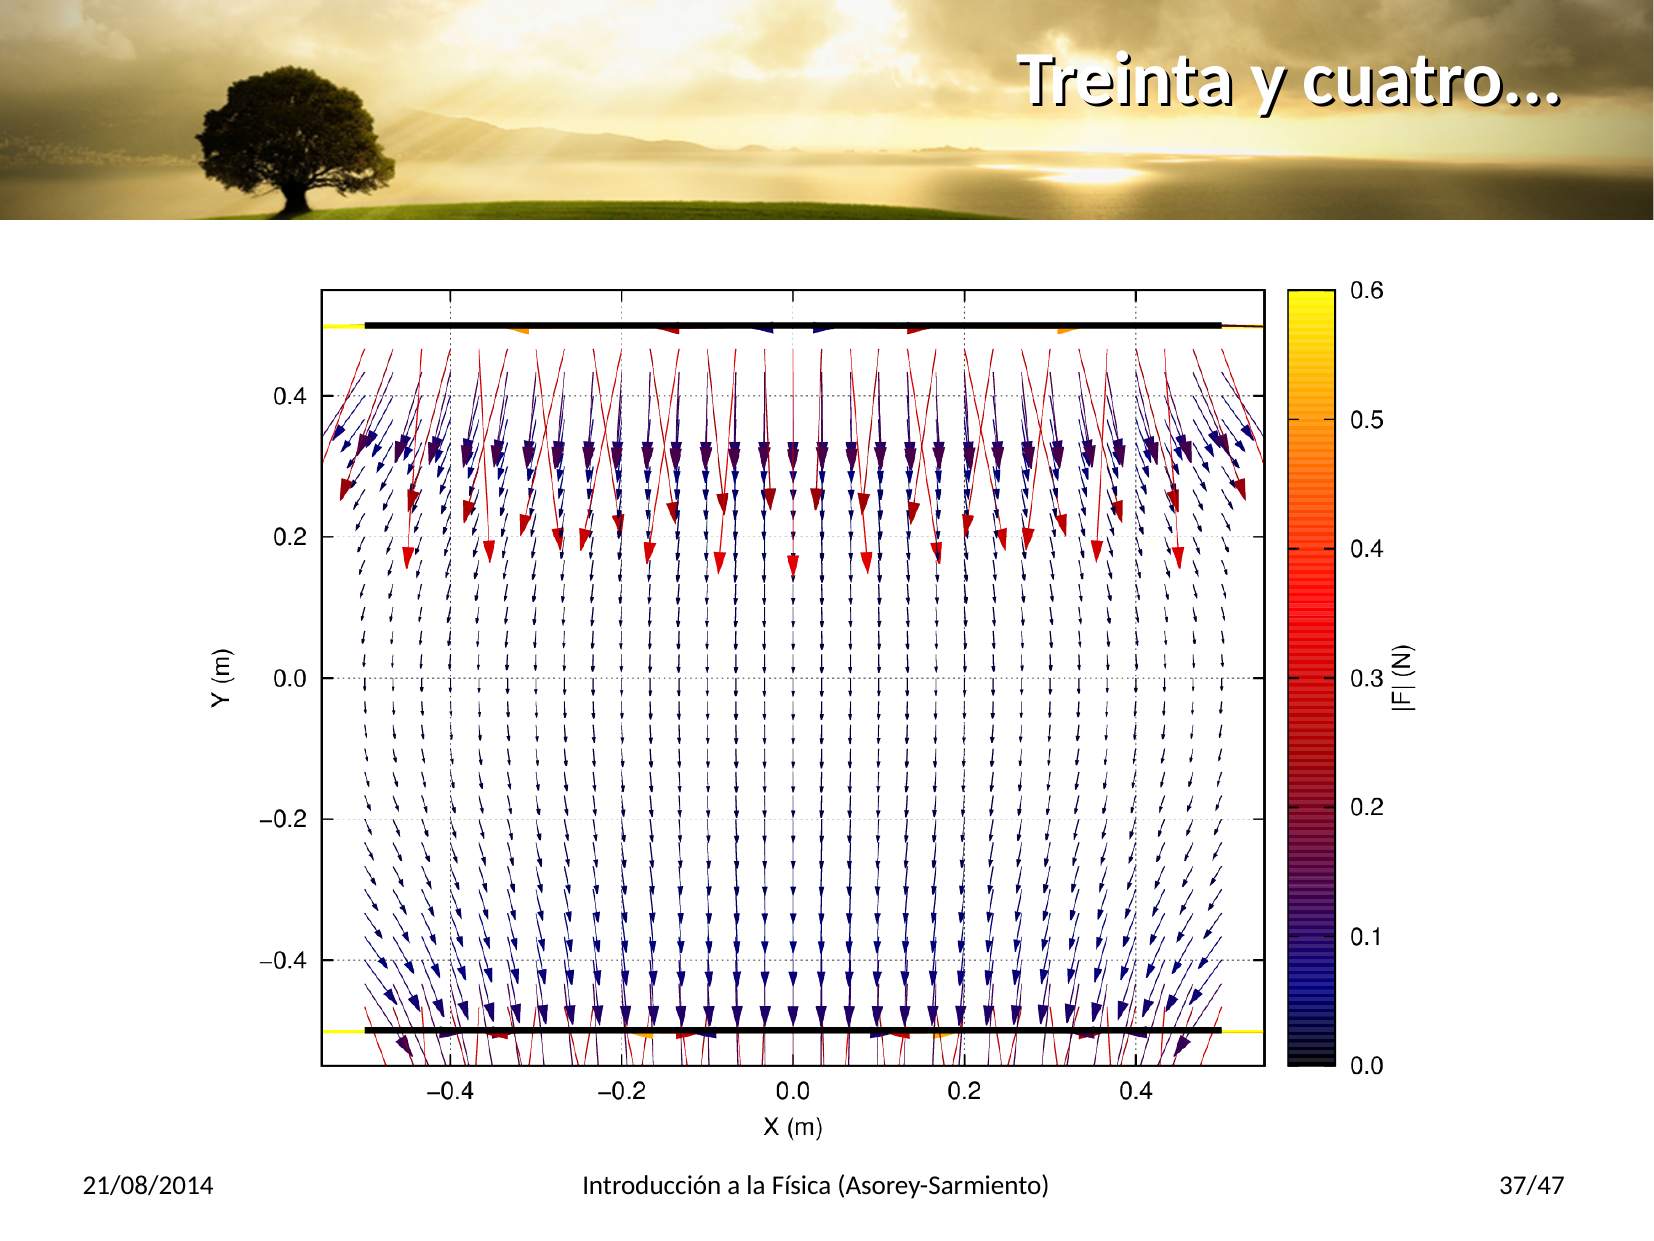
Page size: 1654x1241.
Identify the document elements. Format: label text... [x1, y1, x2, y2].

title Treinta y cuatro... [75, 19, 1564, 151]
picture [0, 0, 1654, 220]
picture [201, 260, 1464, 1144]
